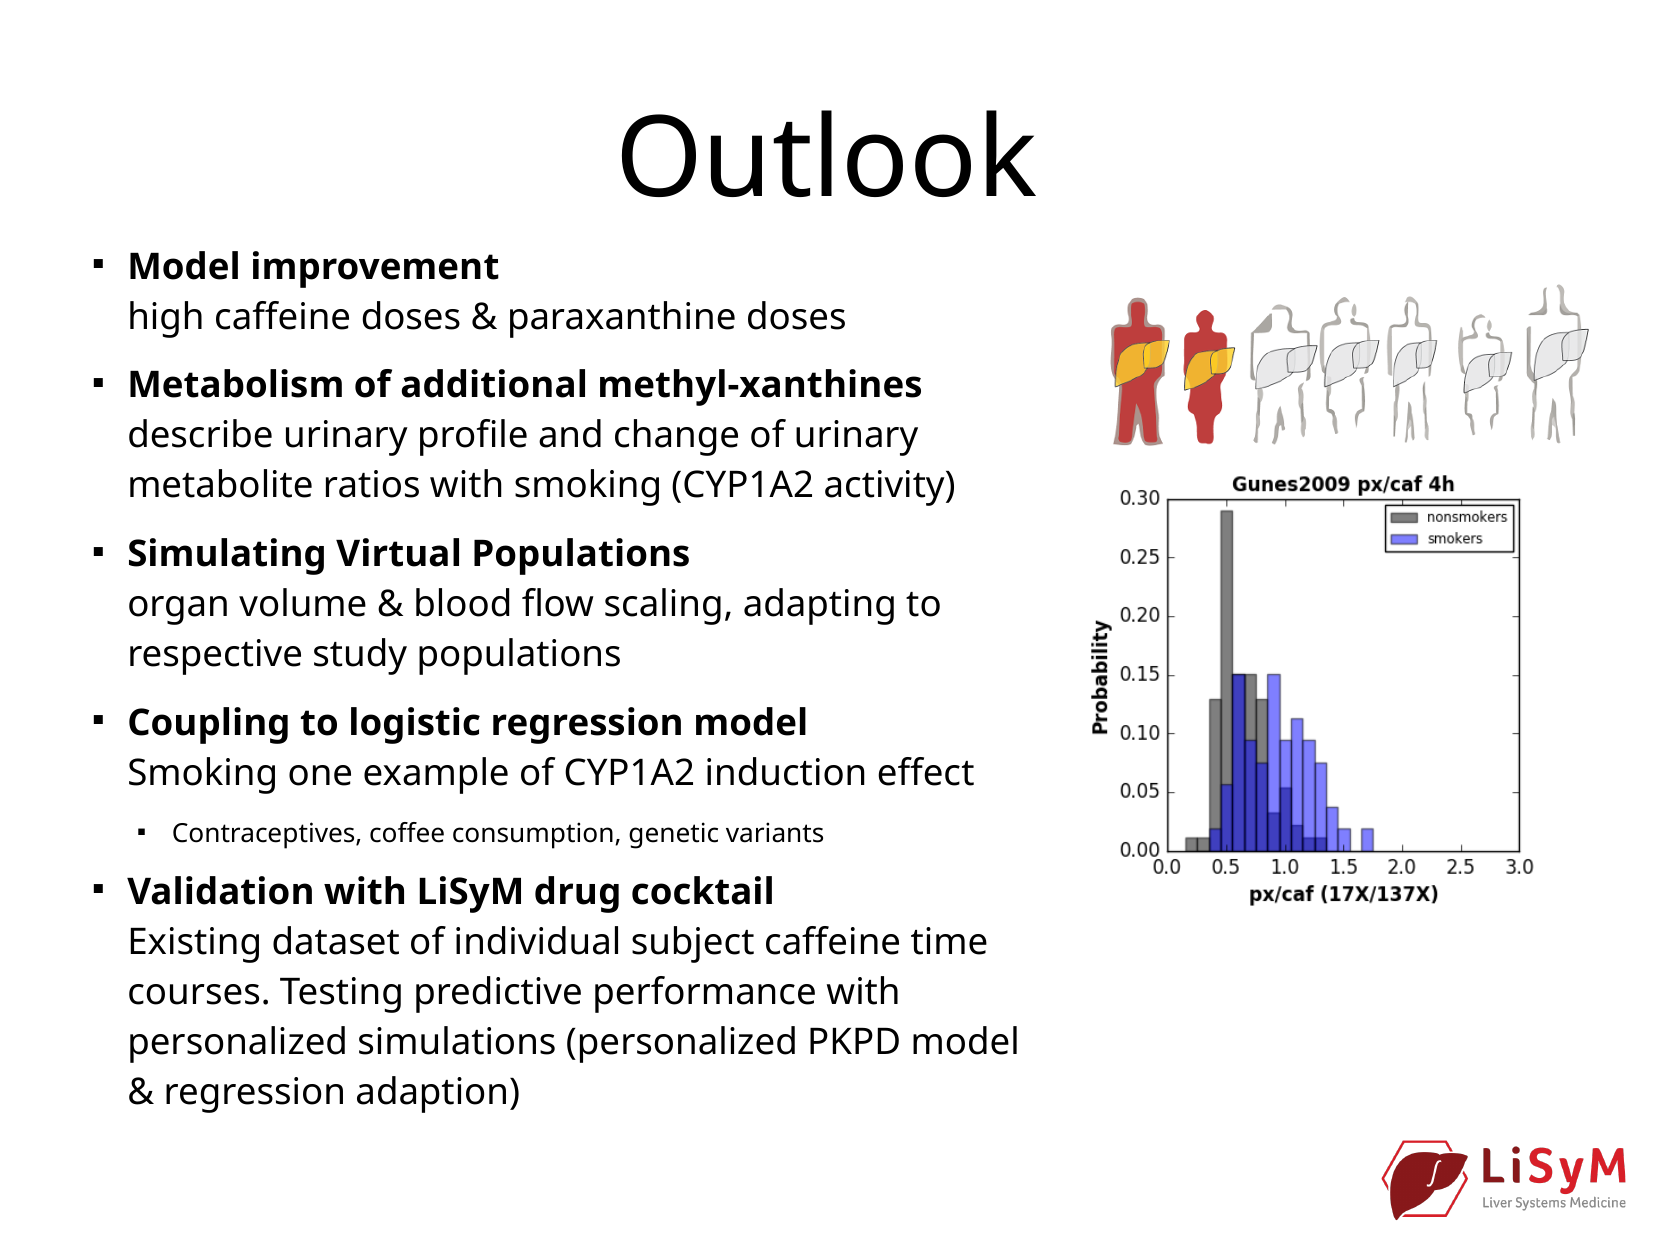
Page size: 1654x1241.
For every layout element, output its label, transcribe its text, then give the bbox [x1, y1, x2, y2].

picture [1380, 1139, 1627, 1222]
title Outlook [82, 49, 1571, 257]
list Model improvement high caffeine doses & paraxanthine doses Metabolism of additional methyl-xanthines describe urinary profile and change of urinary metabolite ratios with smoking (CYP1A2 activity) Simulating Virtual Populations organ volume & blood flow scaling, adapting to respective study populations Coupling to logistic regression model Smoking one example of CYP1A2 induction effect Contraceptives, coffee consumption, genetic variants Validation with LiSyM drug cocktail Existing dataset of individual subject caffeine time courses. Testing predictive performance with personalized simulations (personalized PKPD model & regression adaption) [82, 240, 1036, 1141]
picture [1107, 279, 1606, 451]
picture [1080, 464, 1545, 917]
